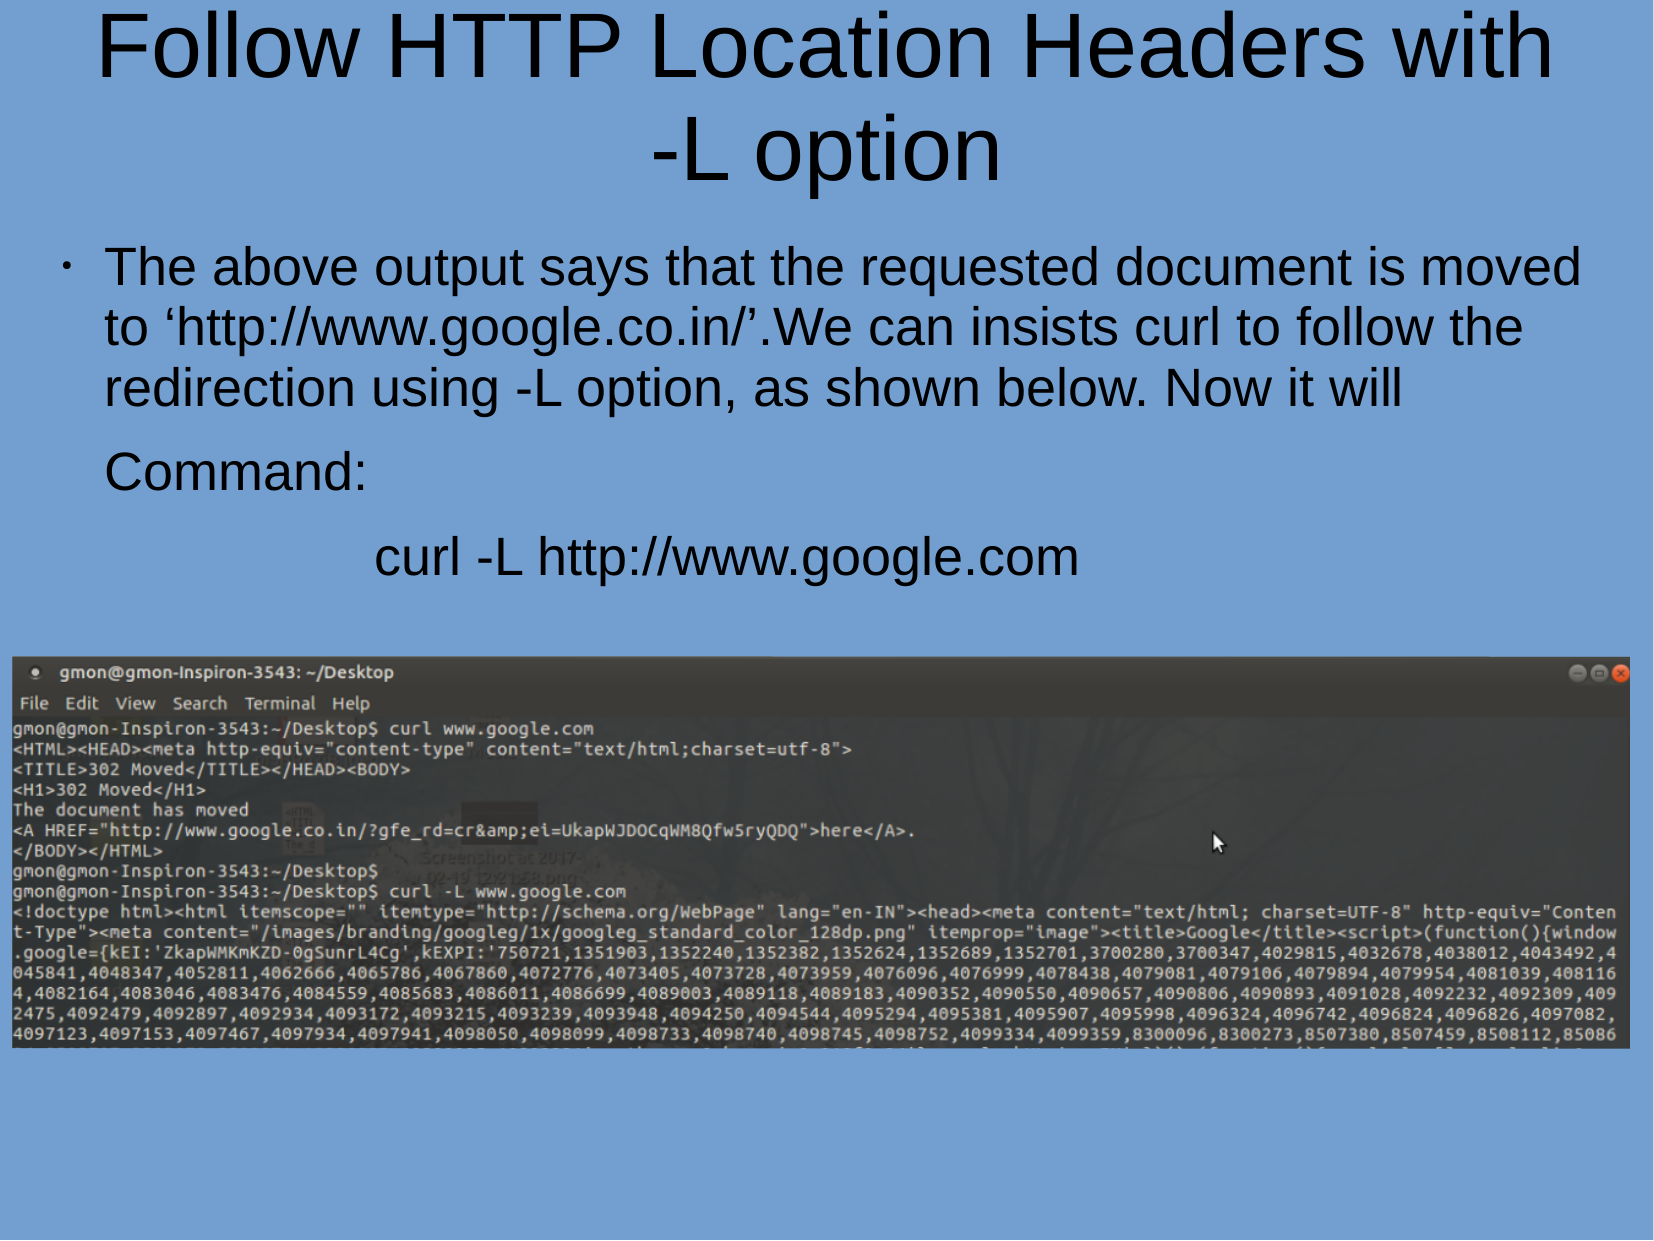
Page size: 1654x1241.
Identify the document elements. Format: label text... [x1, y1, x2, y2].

list The above output says that the requested document is moved to ‘http://www.google.co.in/’.We can insists curl to follow the redirection using -L option, as shown below. Now it will Command: curl -L http://www.google.com [47, 236, 1630, 626]
picture [11, 655, 1630, 1049]
title Follow HTTP Location Headers with -L option [82, 0, 1571, 201]
